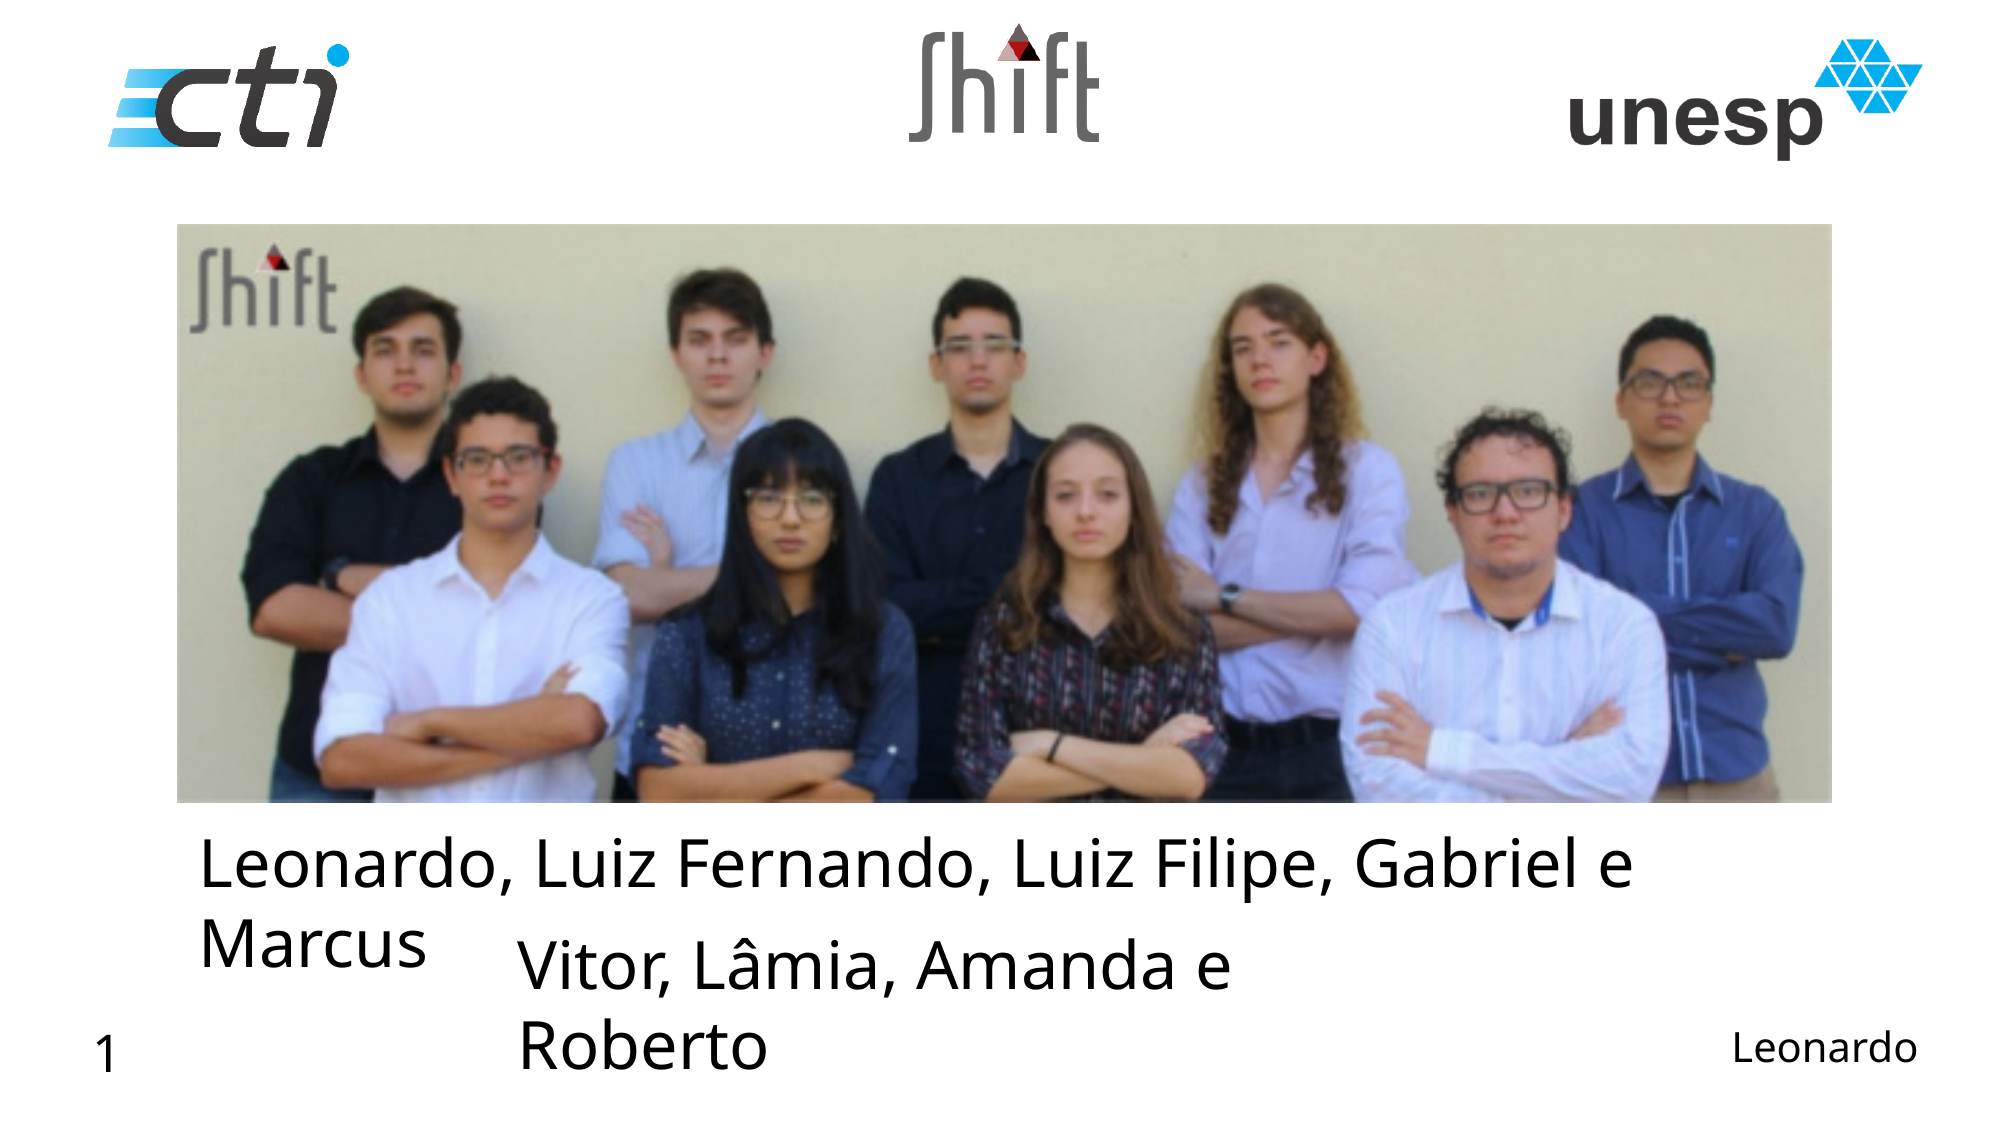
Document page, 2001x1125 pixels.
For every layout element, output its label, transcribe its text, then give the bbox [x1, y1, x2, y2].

picture [1570, 39, 1923, 161]
text_box 1 [77, 1012, 136, 1091]
text_box Vitor, Lâmia, Amanda e Roberto [502, 915, 1506, 1091]
picture [177, 224, 1832, 803]
text_box Leonardo, Luiz Fernando, Luiz Filipe, Gabriel e Marcus [184, 813, 1831, 989]
text_box Leonardo [1716, 1012, 1934, 1078]
picture [108, 44, 349, 148]
picture [909, 20, 1099, 142]
